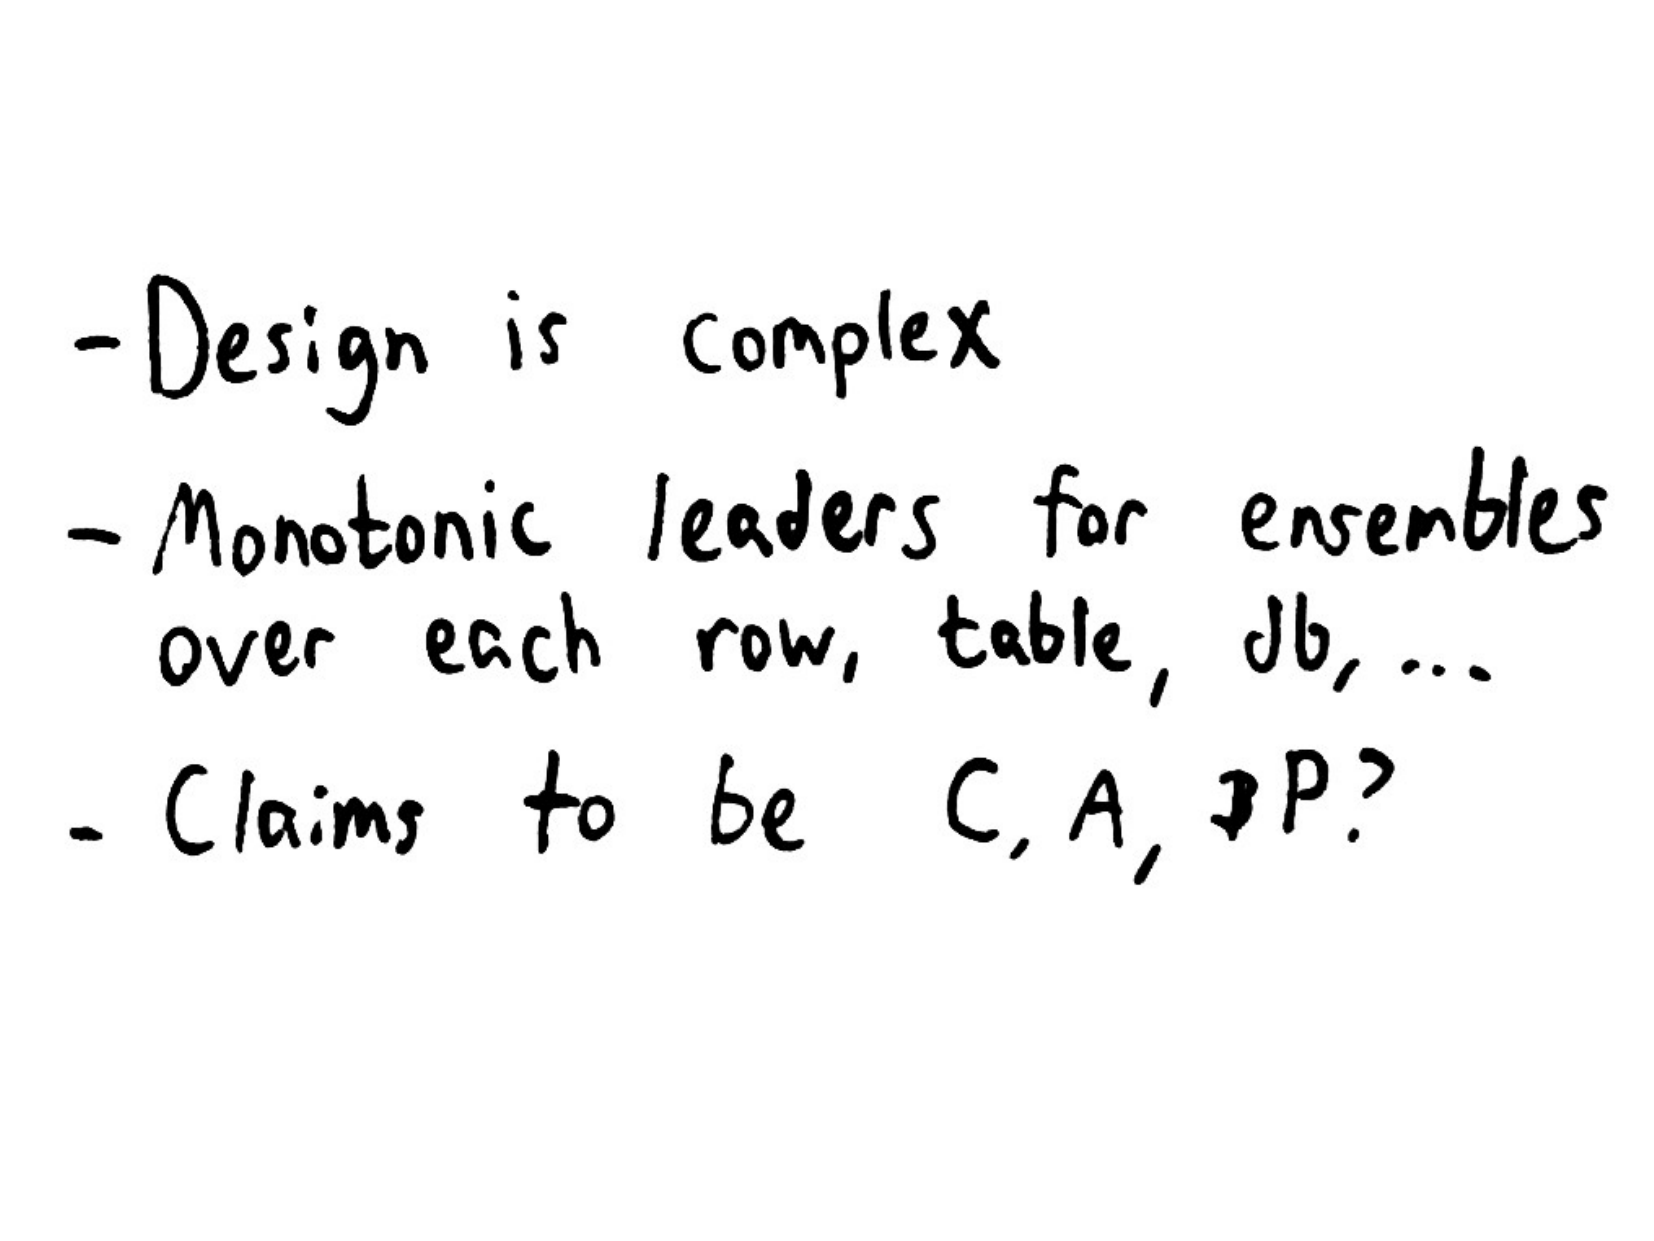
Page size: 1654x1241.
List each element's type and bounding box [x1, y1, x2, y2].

picture [0, 250, 1654, 961]
